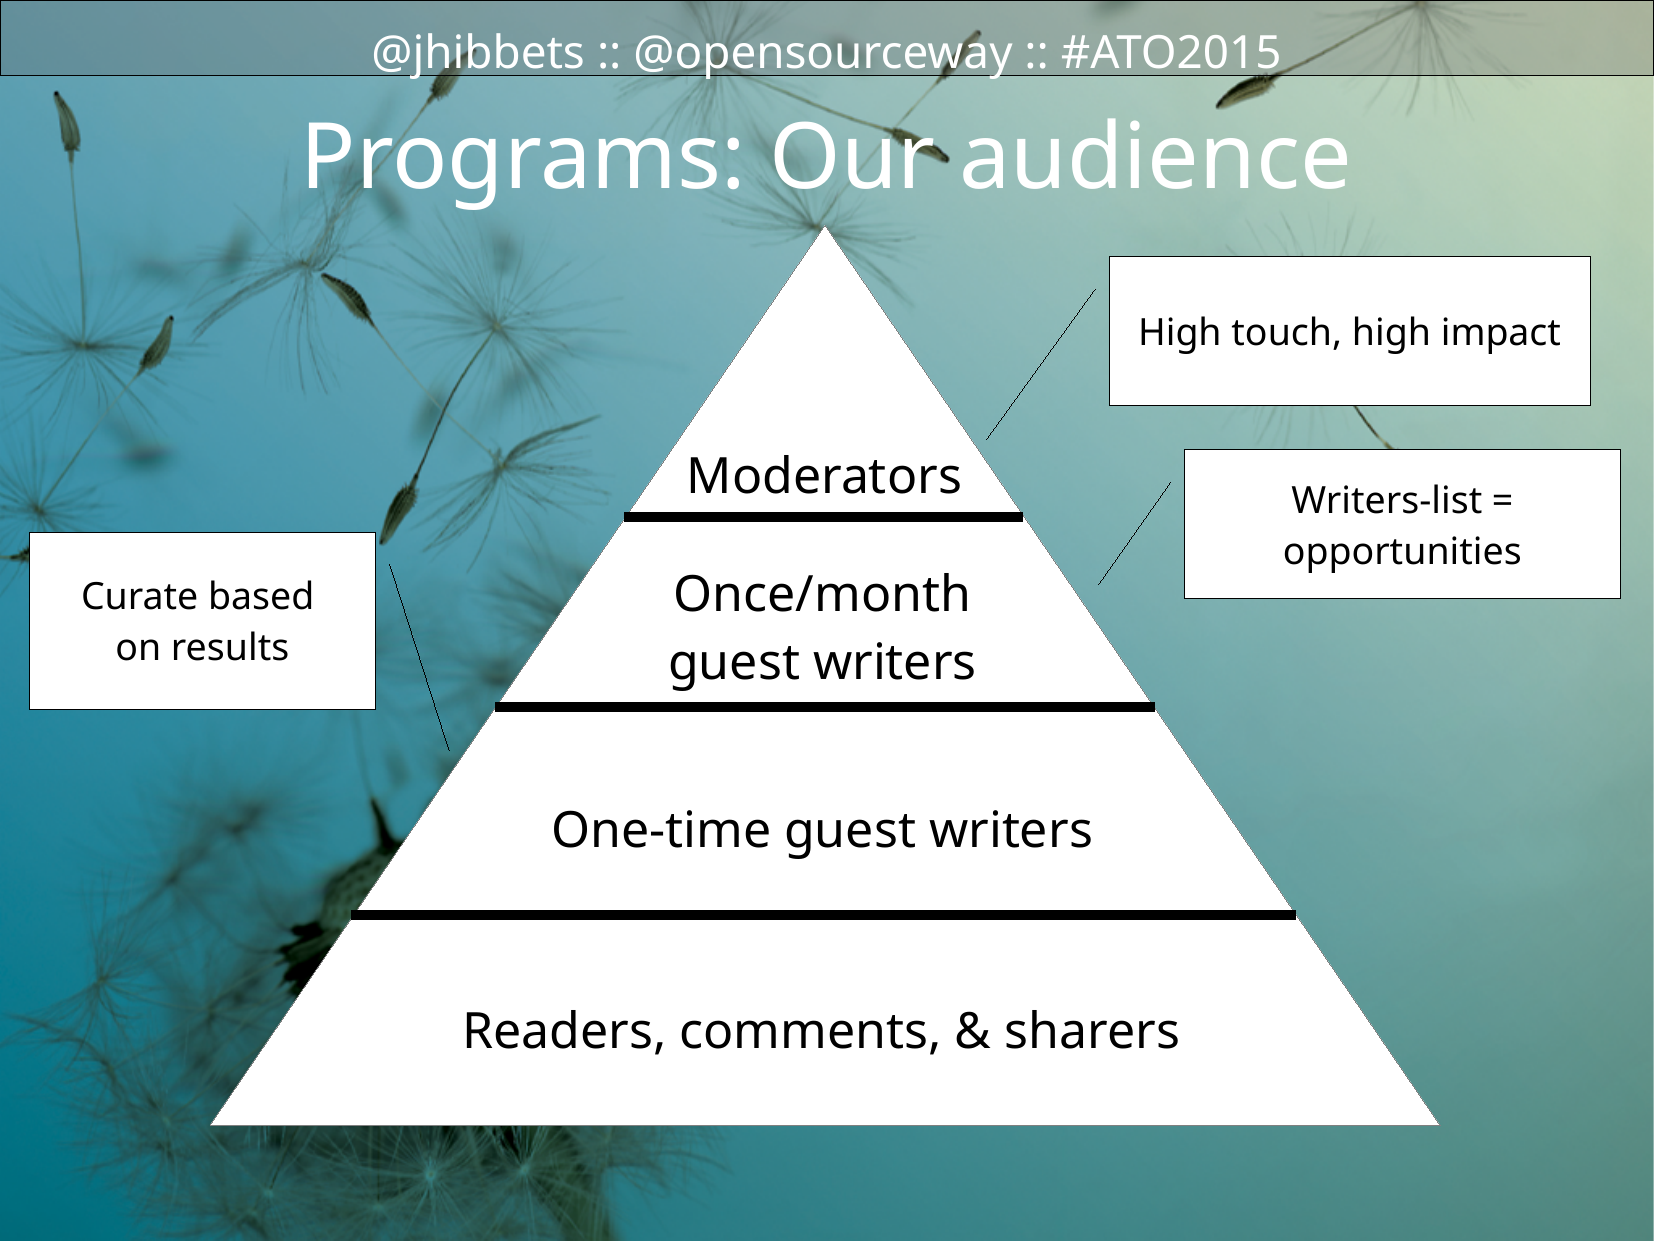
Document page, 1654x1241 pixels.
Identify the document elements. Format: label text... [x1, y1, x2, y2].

text_box [628, 448, 1022, 512]
text_box Curate based on results [30, 532, 375, 709]
text_box High touch, high impact [1110, 256, 1590, 405]
text_box [210, 914, 1441, 1126]
text_box Once/month guest writers [653, 550, 1001, 666]
text_box [356, 707, 1294, 910]
text_box Readers, comments, & sharers [447, 987, 1206, 1053]
text_box One-time guest writers [536, 786, 1118, 852]
text_box Moderators [672, 432, 980, 498]
text_box Writers-list = opportunities [1185, 450, 1620, 599]
text_box [683, 225, 967, 432]
picture [0, 76, 1654, 1241]
text_box [499, 514, 1151, 702]
title Programs: Our audience [82, 49, 1571, 257]
